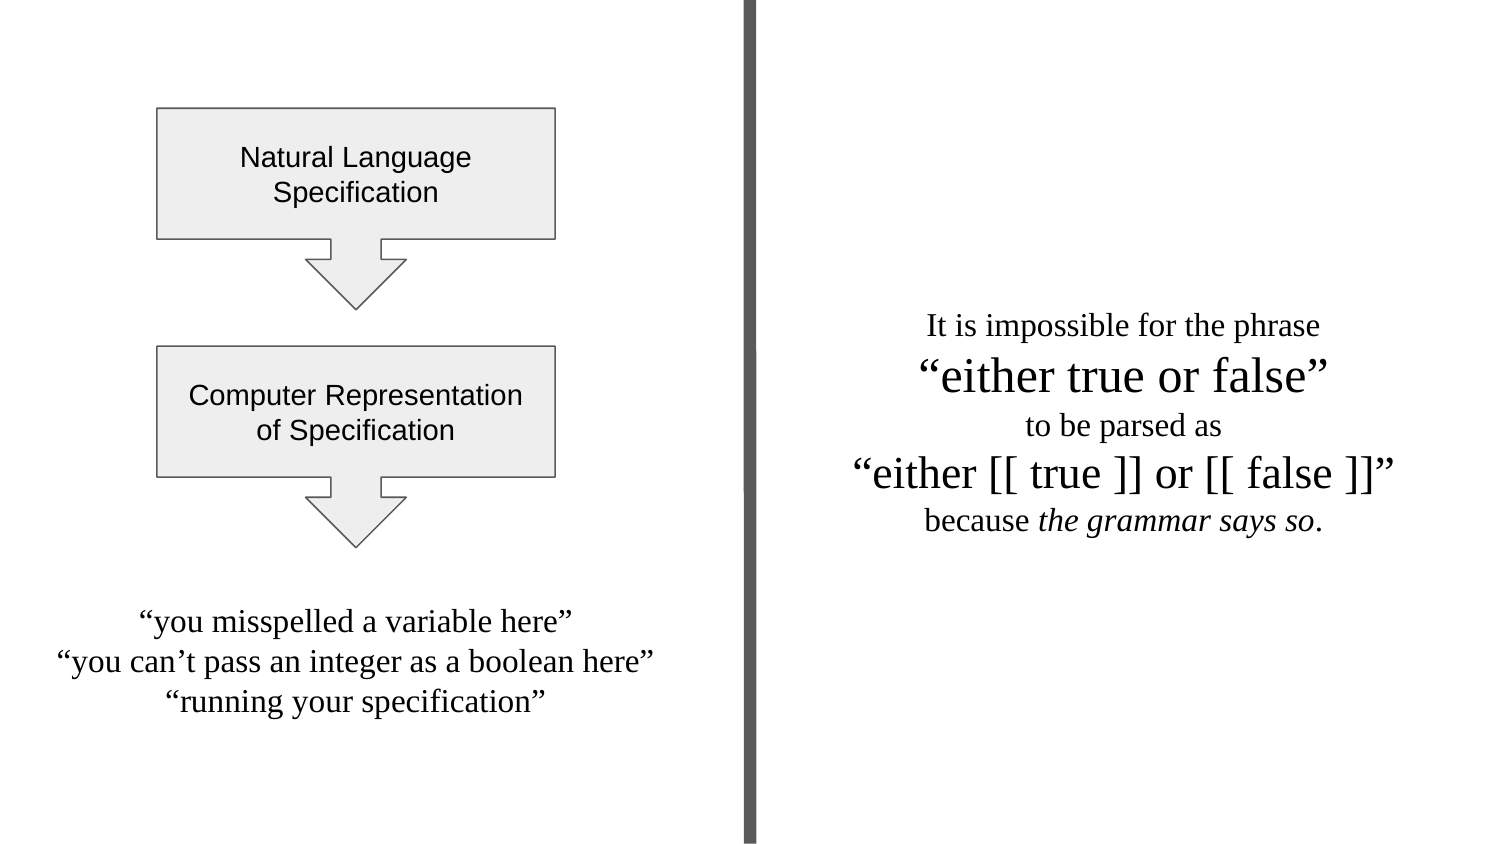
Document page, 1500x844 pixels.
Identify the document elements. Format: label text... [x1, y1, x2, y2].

text_box Natural Language Specification [156, 108, 556, 310]
text_box “you misspelled a variable here” “you can’t pass an integer as a boolean here” “running your specification” [21, 583, 691, 734]
text_box It is impossible for the phrase “either true or false” to be parsed as “either [[ true ]] or [[ false ]]” because the grammar says so. [817, 288, 1431, 553]
text_box Computer Representation of Specification [156, 346, 556, 548]
